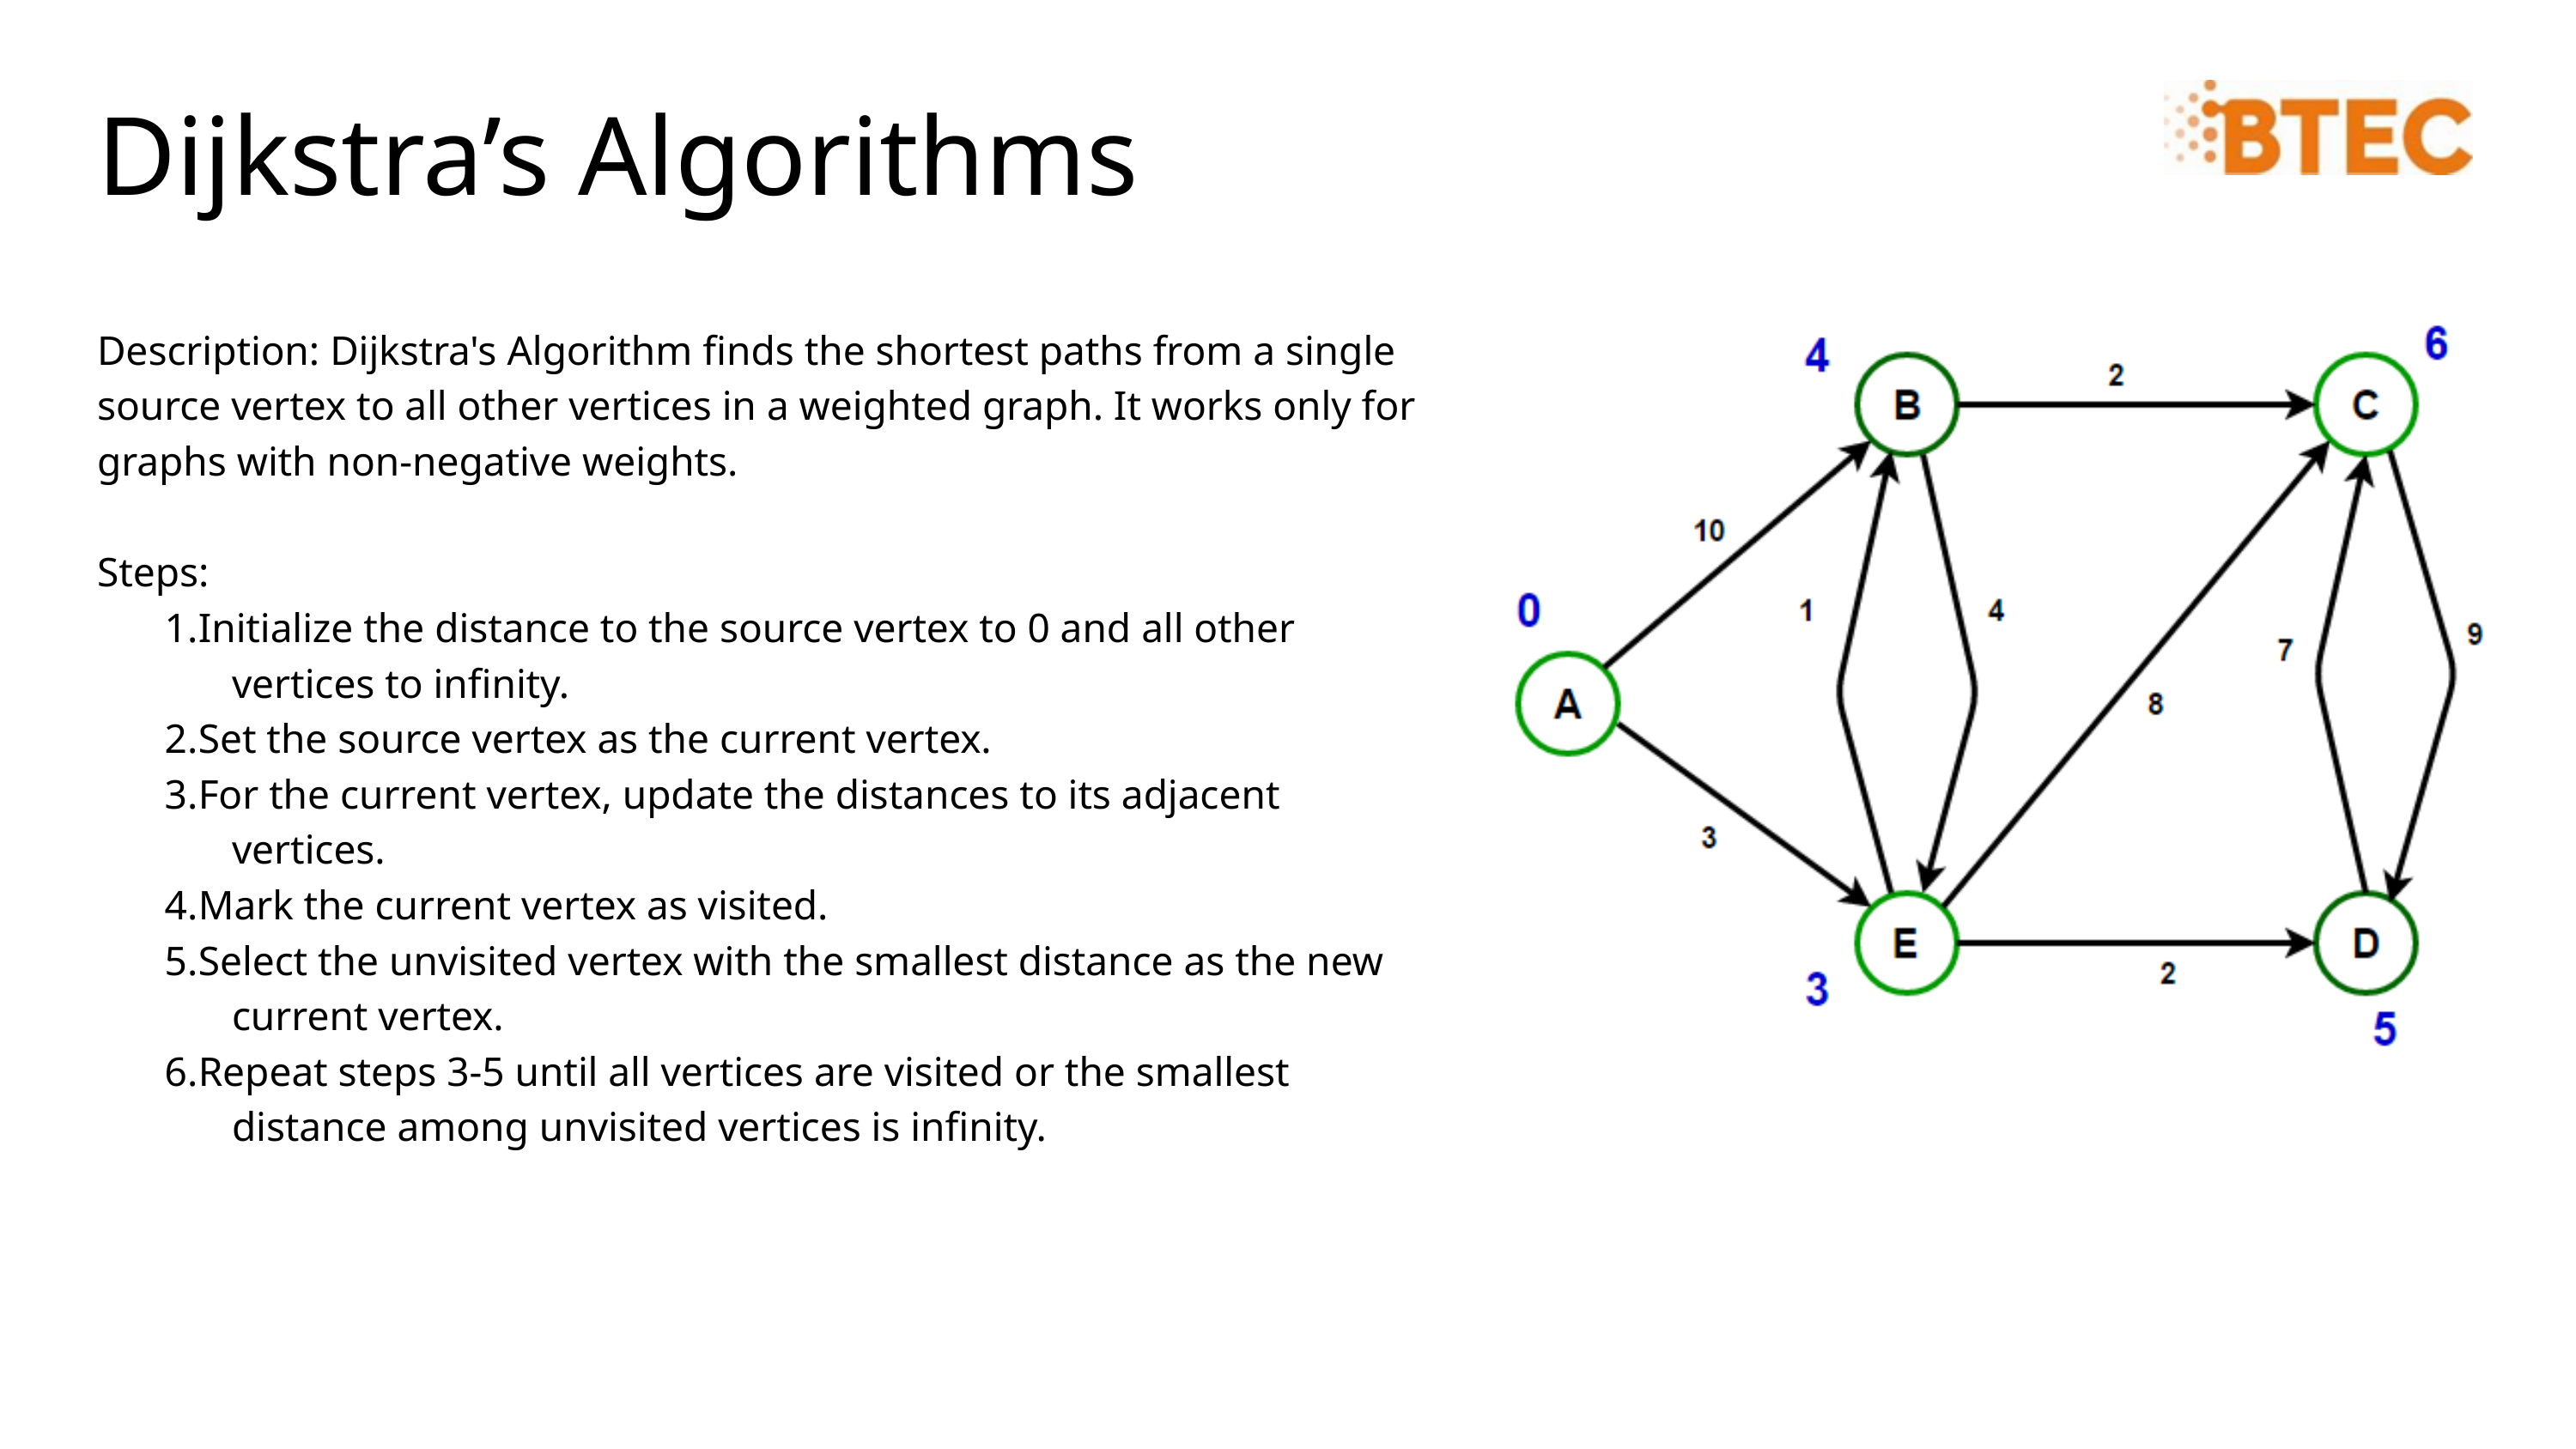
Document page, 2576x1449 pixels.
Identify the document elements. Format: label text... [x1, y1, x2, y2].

text_box [2163, 80, 2473, 175]
text_box [1440, 306, 2533, 1078]
text_box Dijkstra’s Algorithms [97, 65, 1171, 209]
text_box Description: Dijkstra's Algorithm finds the shortest paths from a single source vertex to all other vertices in a weighted graph. It works only for graphs with non-negative weights. Steps: Initialize the distance to the source vertex to 0 and all other vertices to infinity. Set the source vertex as the current vertex. For the current vertex, update the distances to its adjacent vertices. Mark the current vertex as visited. Select the unvisited vertex with the smallest distance as the new current vertex. Repeat steps 3-5 until all vertices are visited or the smallest distance among unvisited vertices is infinity. [97, 318, 1441, 1197]
